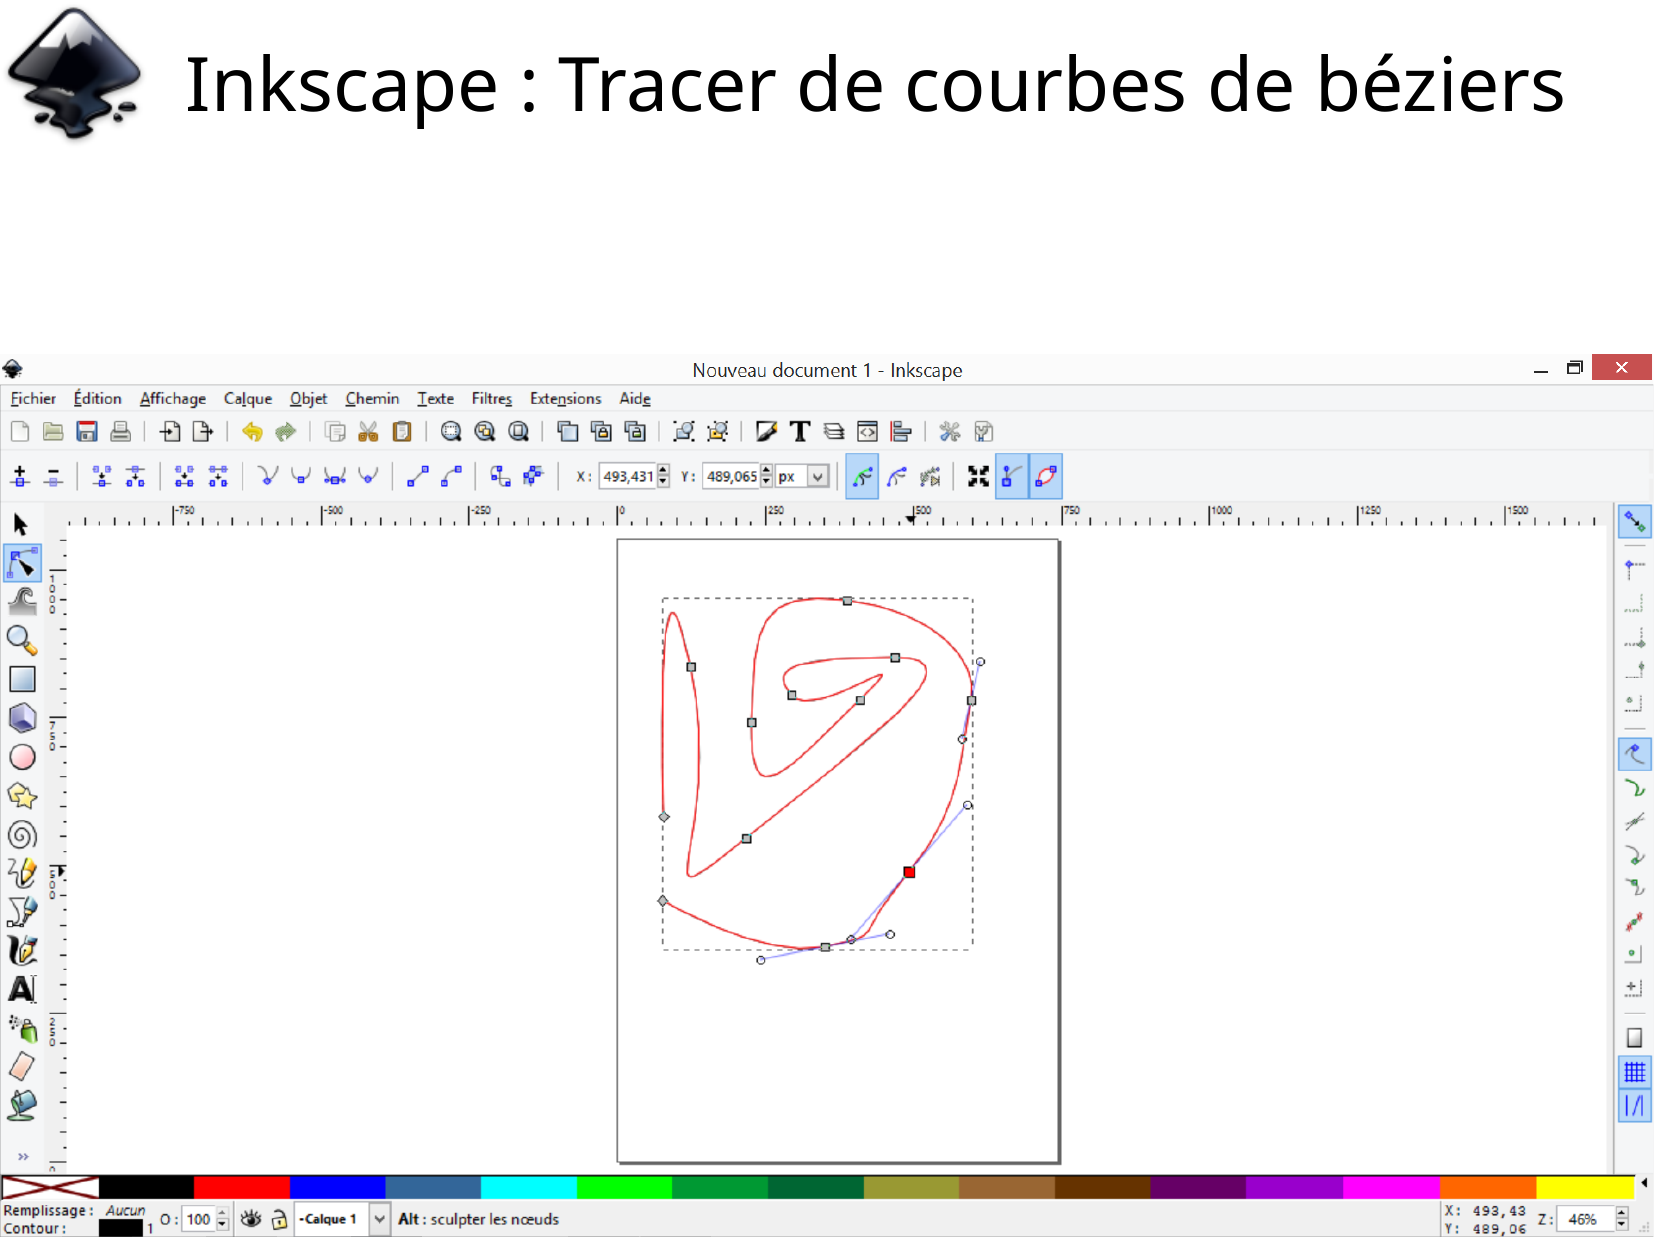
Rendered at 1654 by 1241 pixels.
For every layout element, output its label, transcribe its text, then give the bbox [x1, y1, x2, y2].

picture [0, 354, 1654, 1237]
text_box Inkscape : Tracer de courbes de béziers [171, 23, 1630, 135]
picture [0, 0, 150, 151]
